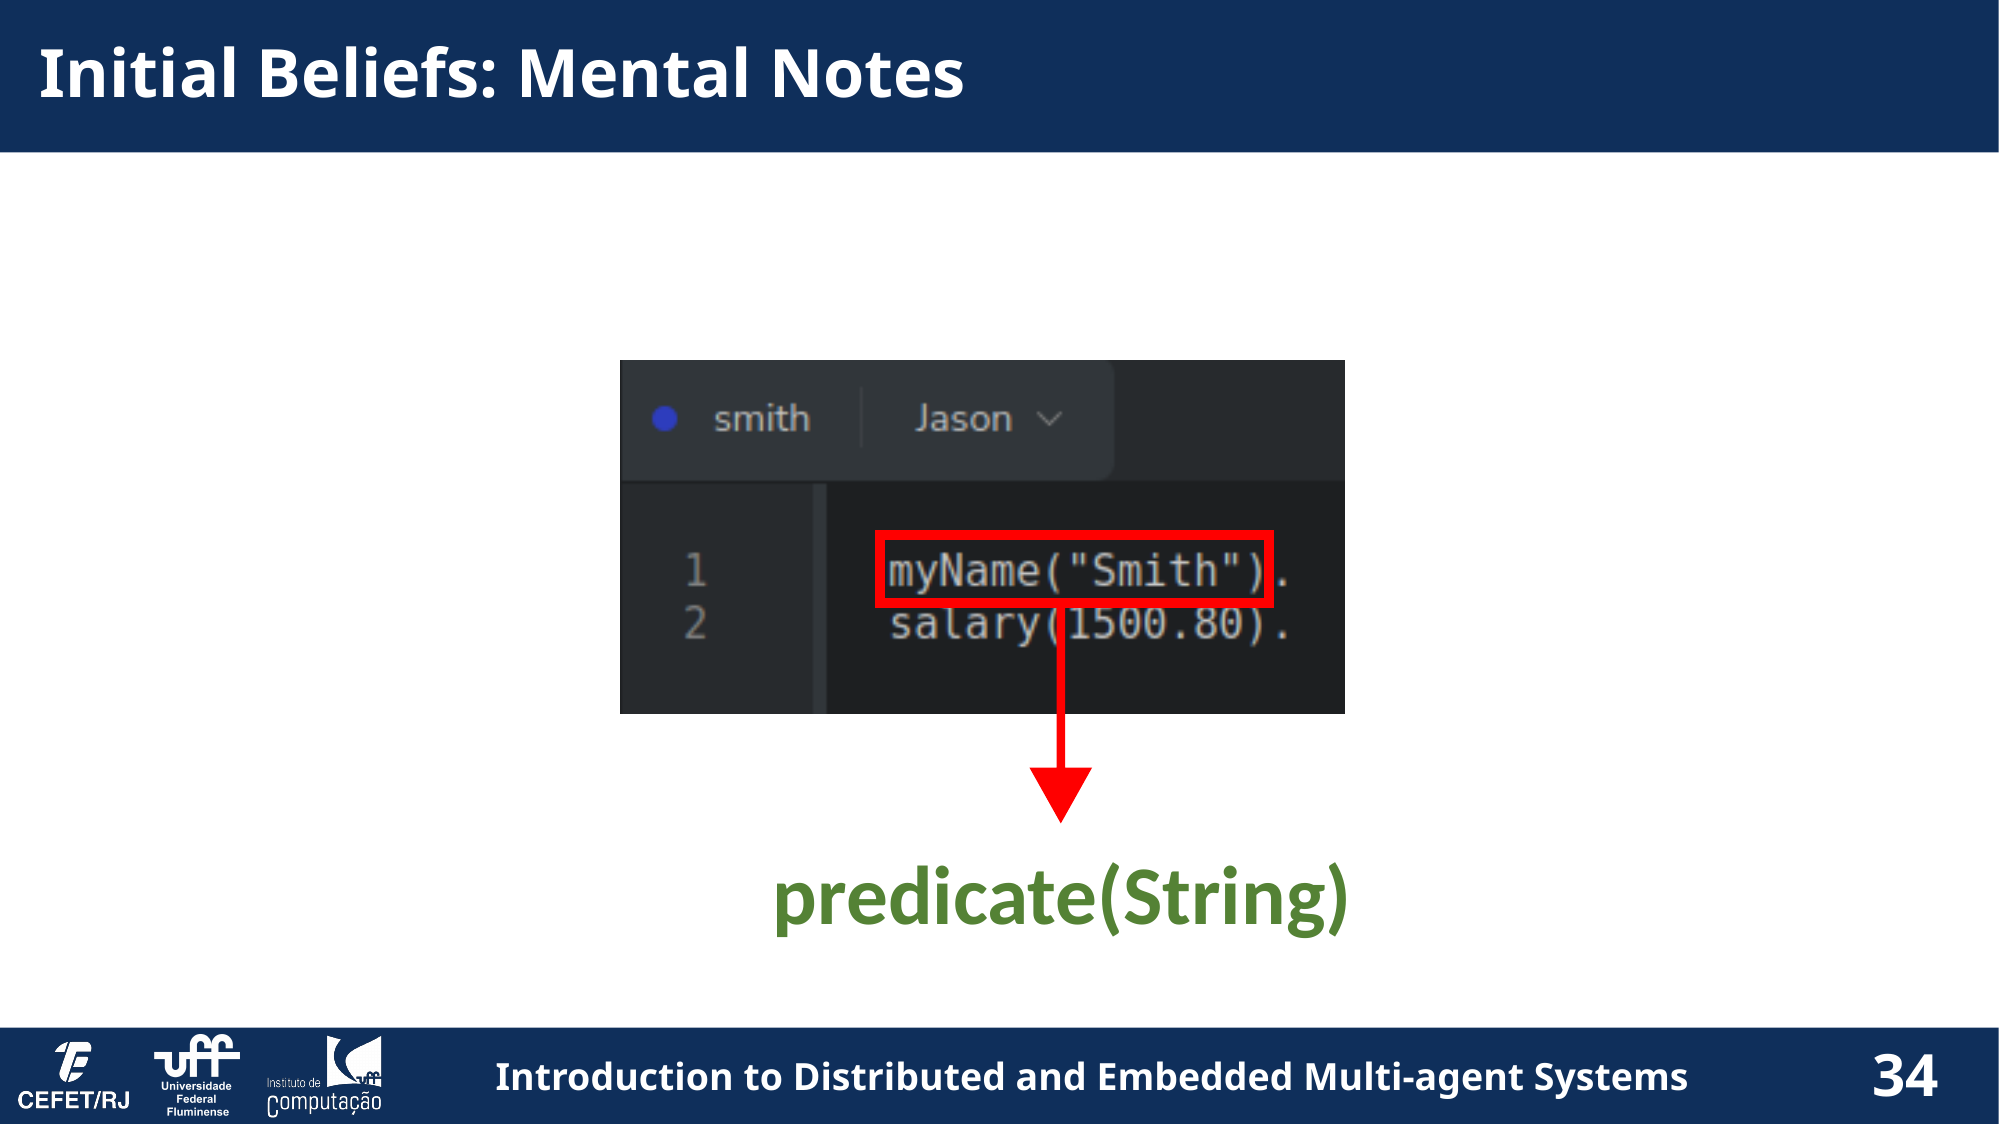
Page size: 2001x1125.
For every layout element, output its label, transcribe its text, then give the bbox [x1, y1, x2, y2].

picture [885, 540, 1264, 598]
picture [18, 1021, 129, 1125]
picture [620, 360, 1345, 714]
picture [153, 1033, 241, 1121]
picture [265, 1033, 383, 1118]
text_box predicate(String) [337, 834, 1807, 949]
text_box [1029, 604, 1093, 824]
text_box Initial Beliefs: Mental Notes [25, 23, 1999, 119]
